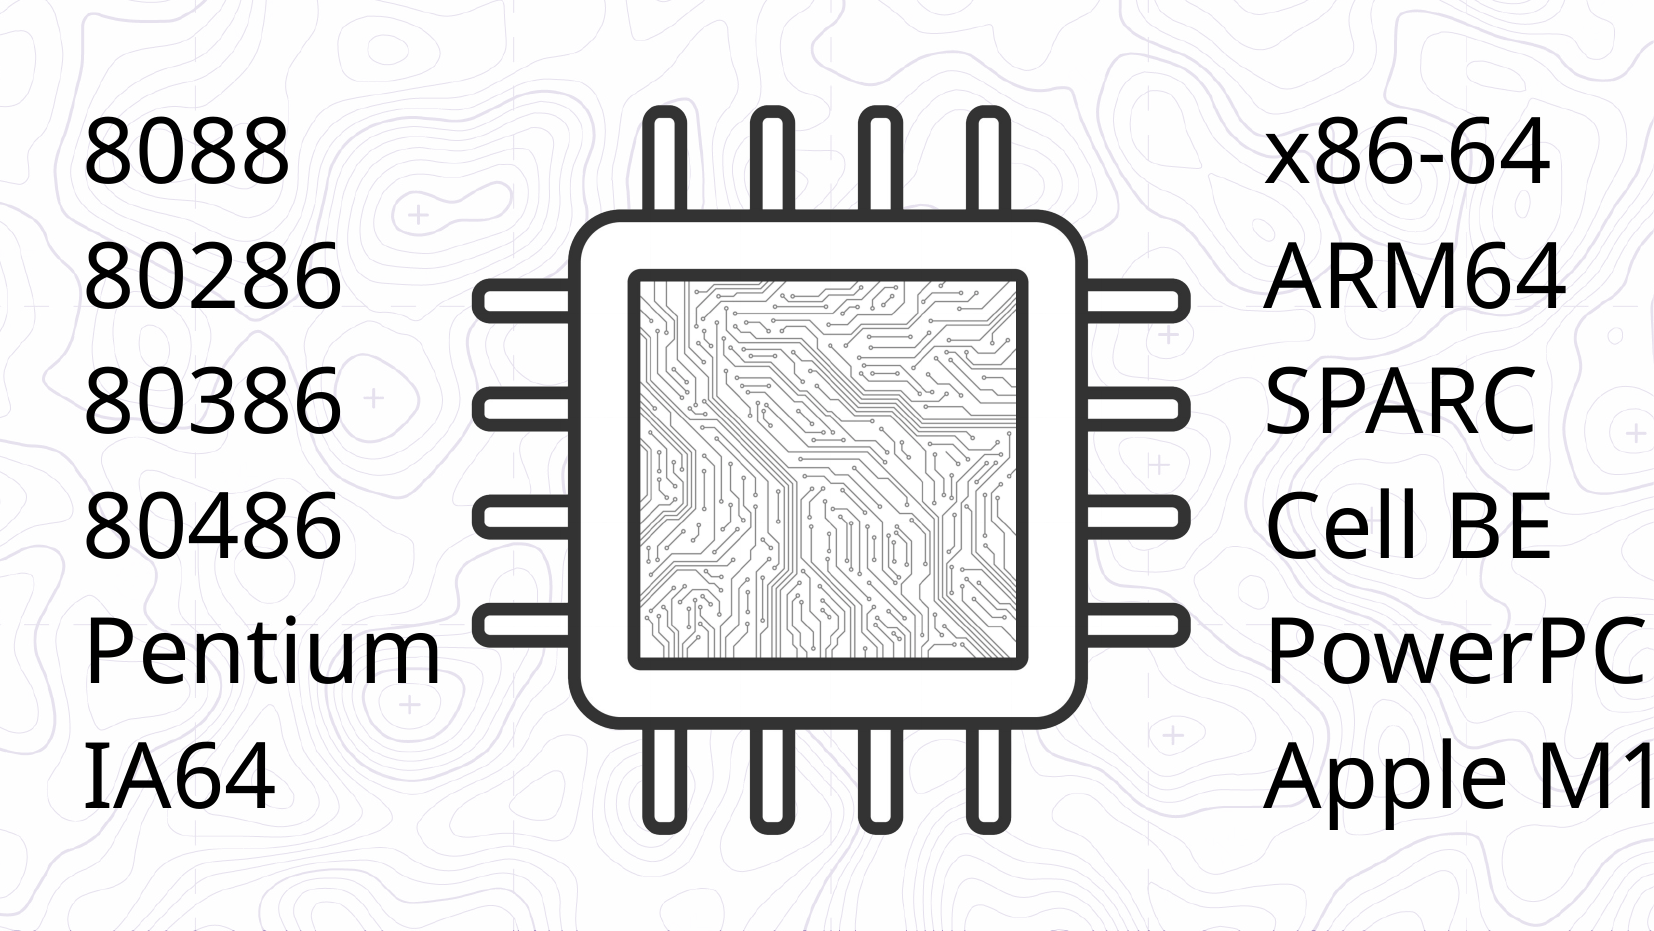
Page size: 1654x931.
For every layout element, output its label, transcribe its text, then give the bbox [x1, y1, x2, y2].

picture [826, 104, 1192, 836]
title x86-64 ARM64 SPARC Cell BE PowerPC Apple M1 [1263, 58, 1654, 863]
title 8088 80286 80386 80486 Pentium IA64 [82, 58, 826, 863]
text_box [0, 0, 1654, 931]
